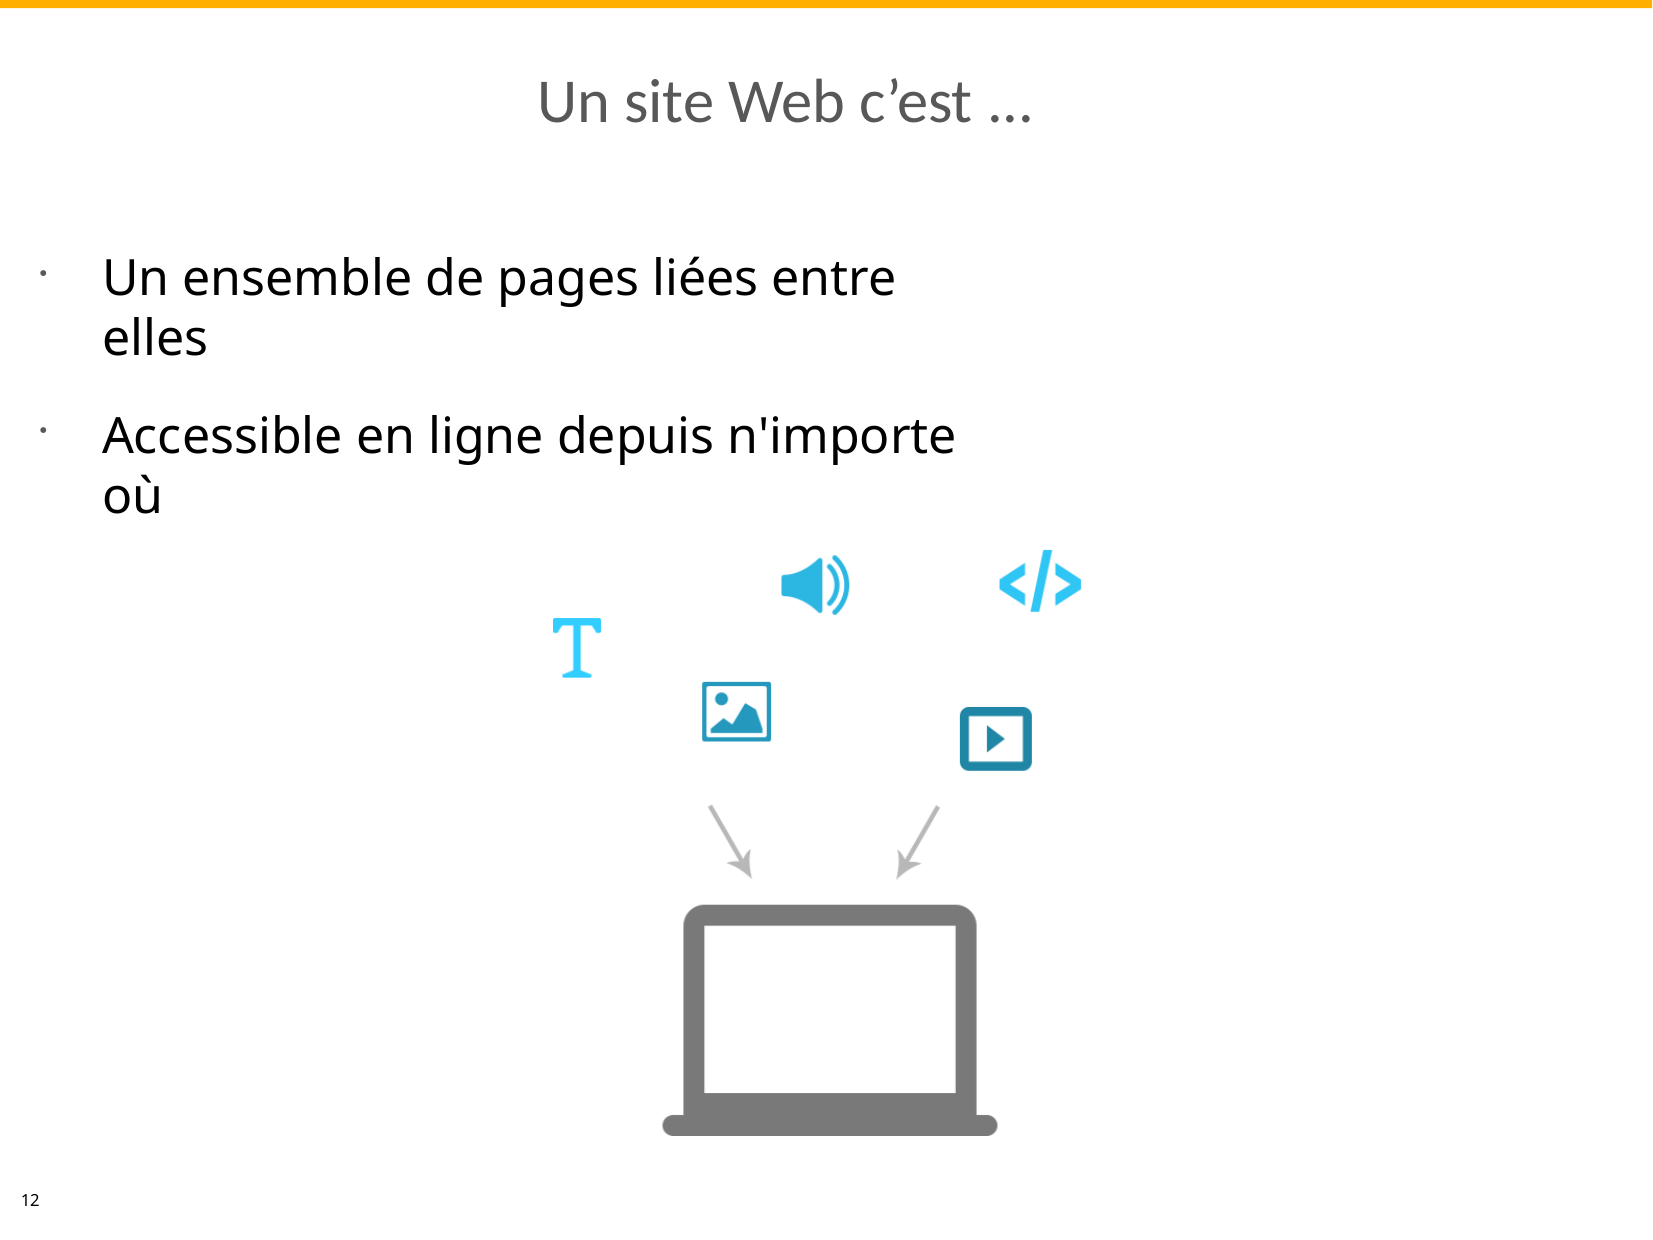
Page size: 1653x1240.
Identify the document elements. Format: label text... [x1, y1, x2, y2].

text_box Un ensemble de pages liées entre elles Accessible en ligne depuis n'importe où [37, 243, 981, 524]
title Un site Web c’est ... [535, 58, 1126, 268]
text_box 12 [18, 1187, 42, 1210]
picture [553, 549, 1082, 1136]
